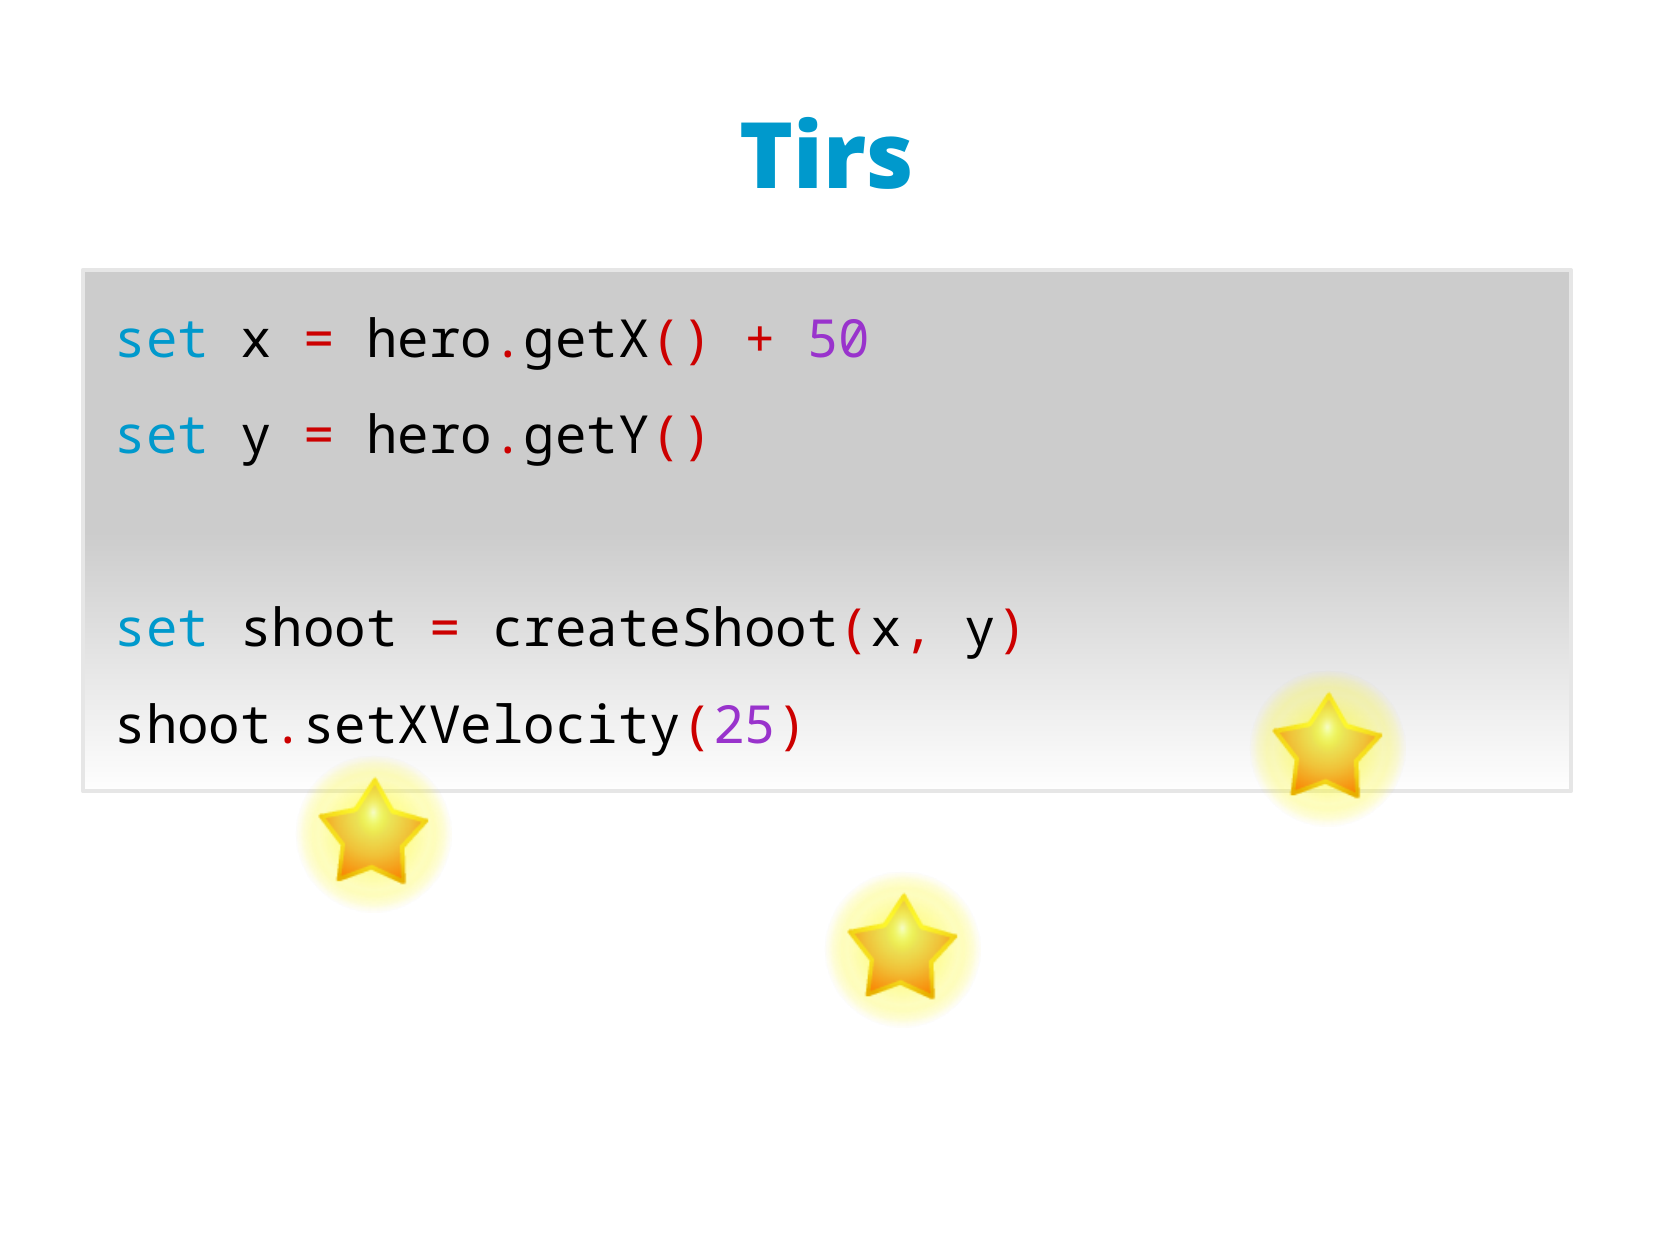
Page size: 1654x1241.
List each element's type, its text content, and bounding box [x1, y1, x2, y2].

picture [295, 755, 452, 913]
picture [824, 871, 981, 1028]
list set x = hero.getX() + 50 set y = hero.getY() set shoot = createShoot(x, y) shoot.setXVelocity(25) [82, 270, 1571, 792]
title Tirs [82, 49, 1571, 257]
picture [1249, 670, 1406, 827]
